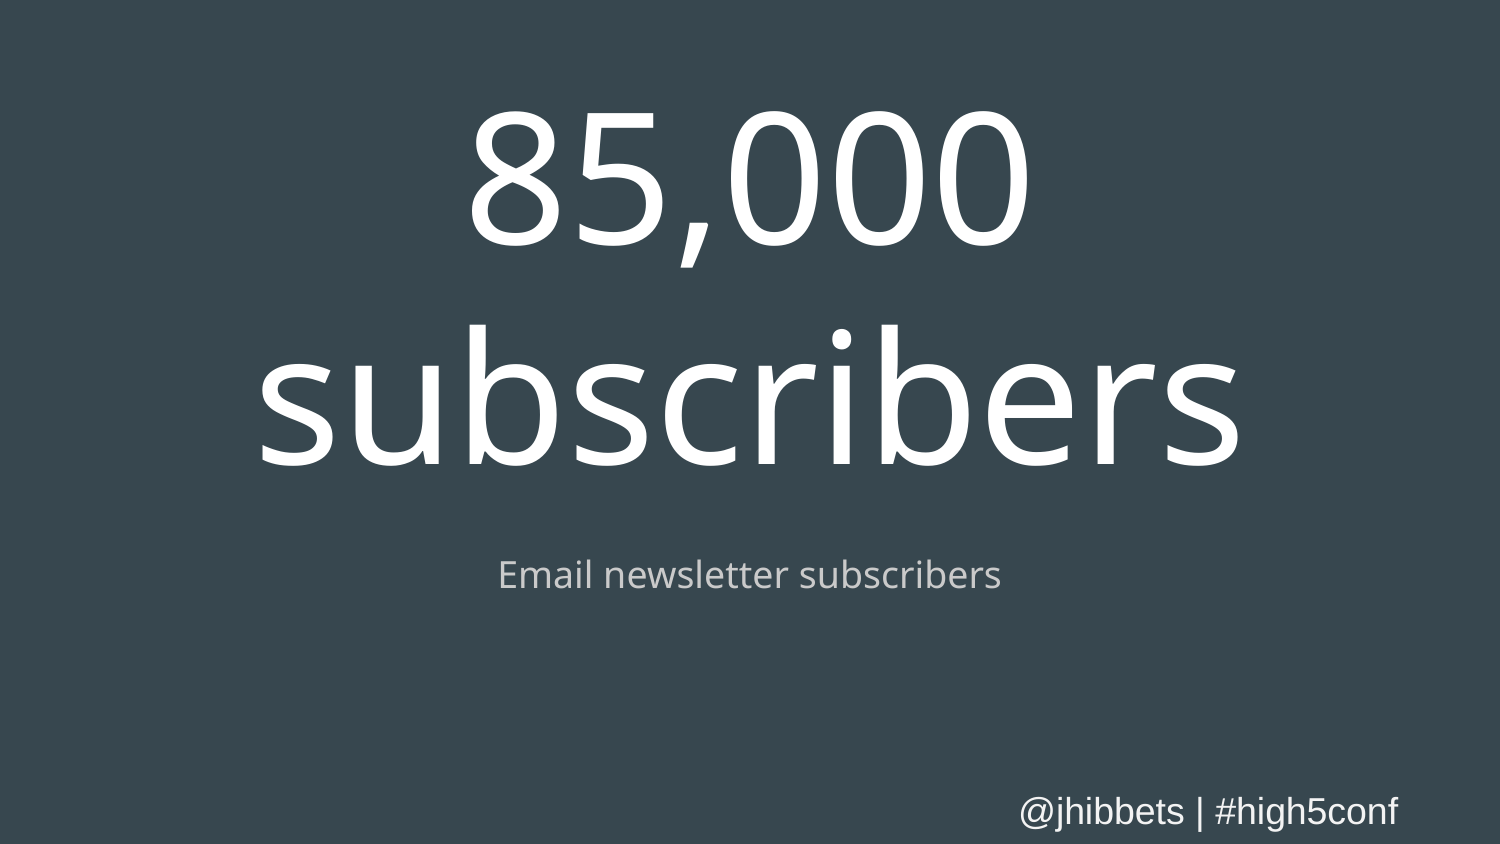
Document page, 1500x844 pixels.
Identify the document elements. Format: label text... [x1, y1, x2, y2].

title 85,000 subscribers [51, 205, 1449, 517]
list Email newsletter subscribers [51, 529, 1449, 743]
